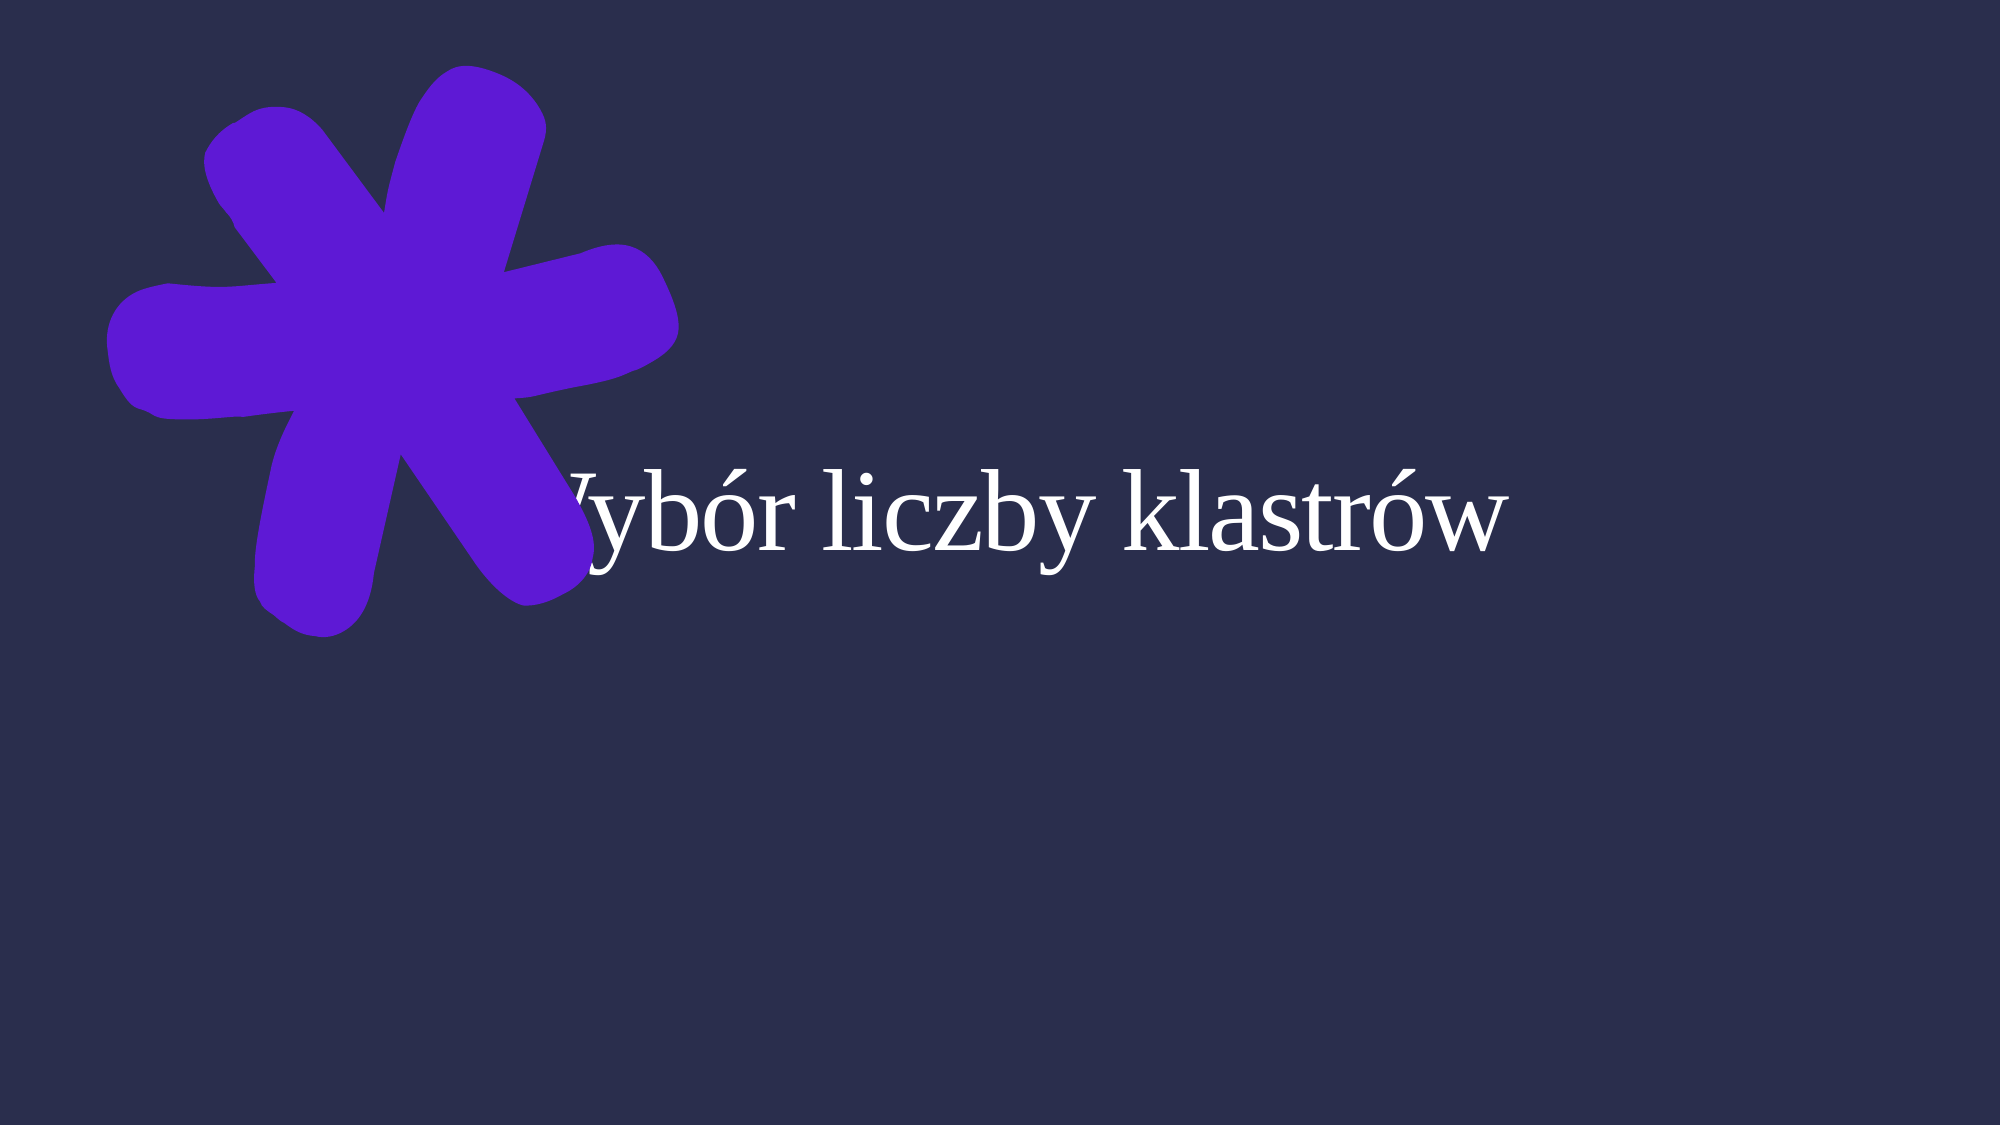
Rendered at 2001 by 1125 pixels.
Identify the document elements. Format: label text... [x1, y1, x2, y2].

title Wybór liczby klastrów [744, 119, 1567, 580]
text_box [0, 0, 2000, 1125]
